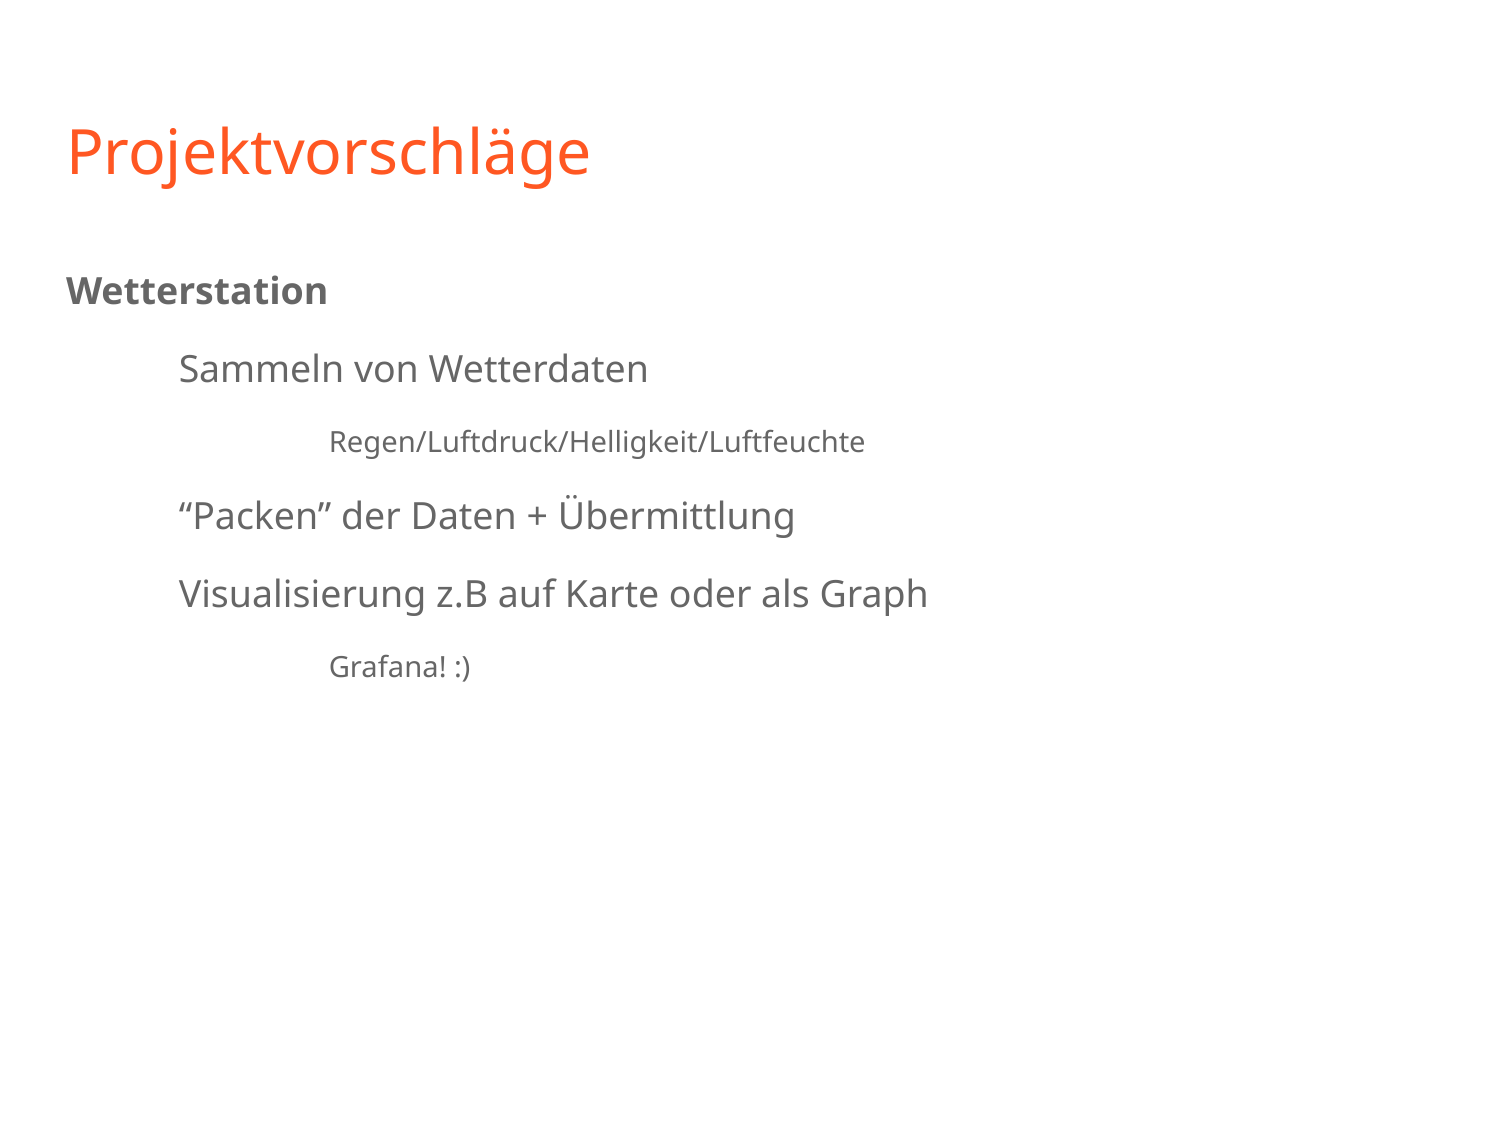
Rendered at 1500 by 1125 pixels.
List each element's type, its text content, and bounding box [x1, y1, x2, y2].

list Wetterstation Sammeln von Wetterdaten Regen/Luftdruck/Helligkeit/Luftfeuchte “Packen” der Daten + Übermittlung Visualisierung z.B auf Karte oder als Graph Grafana! :) [51, 252, 1449, 1000]
title Projektvorschläge [51, 97, 1449, 223]
